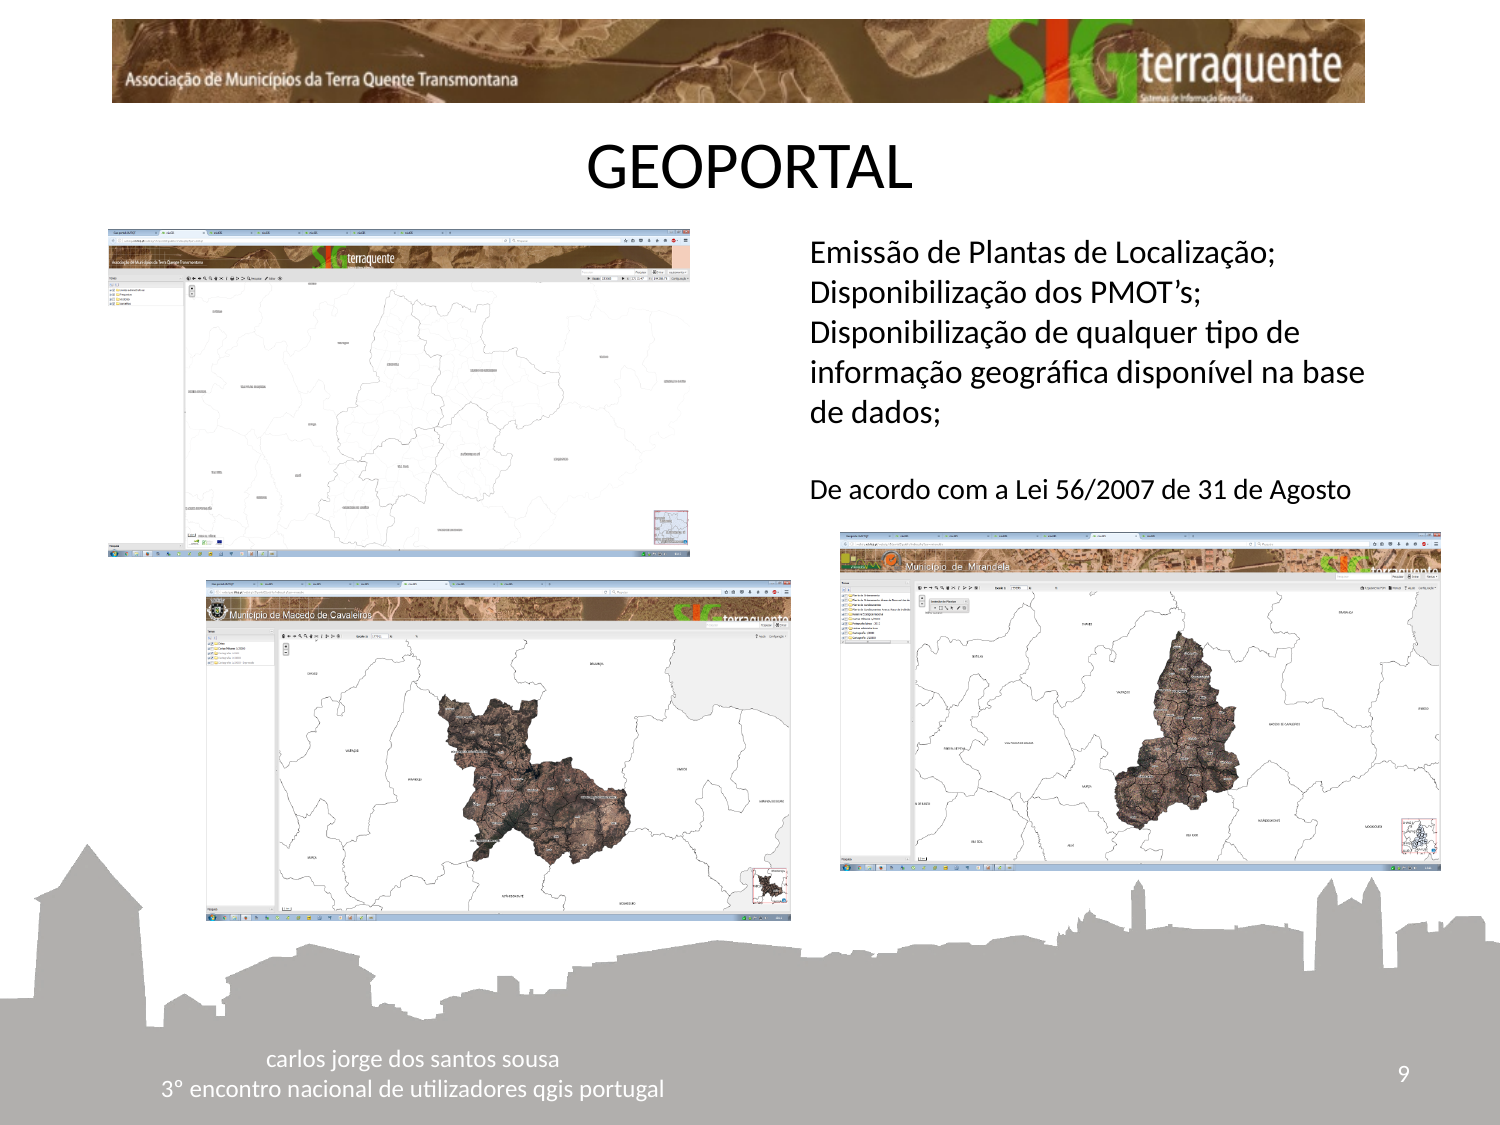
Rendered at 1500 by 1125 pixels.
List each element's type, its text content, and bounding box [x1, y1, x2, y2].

text_box carlos jorge dos santos sousa 3º encontro nacional de utilizadores qgis portugal [106, 1042, 721, 1103]
picture [0, 532, 1500, 1125]
text_box <número> [1074, 1042, 1425, 1103]
picture [108, 229, 690, 557]
picture [112, 19, 1365, 103]
title GEOPORTAL [135, 113, 1365, 209]
text_box Emissão de Plantas de Localização; Disponibilização dos PMOT’s; Disponibilização de qualquer tipo de informação geográfica disponível na base de dados; De acordo com a Lei 56/2007 de 31 de Agosto [795, 223, 1396, 513]
